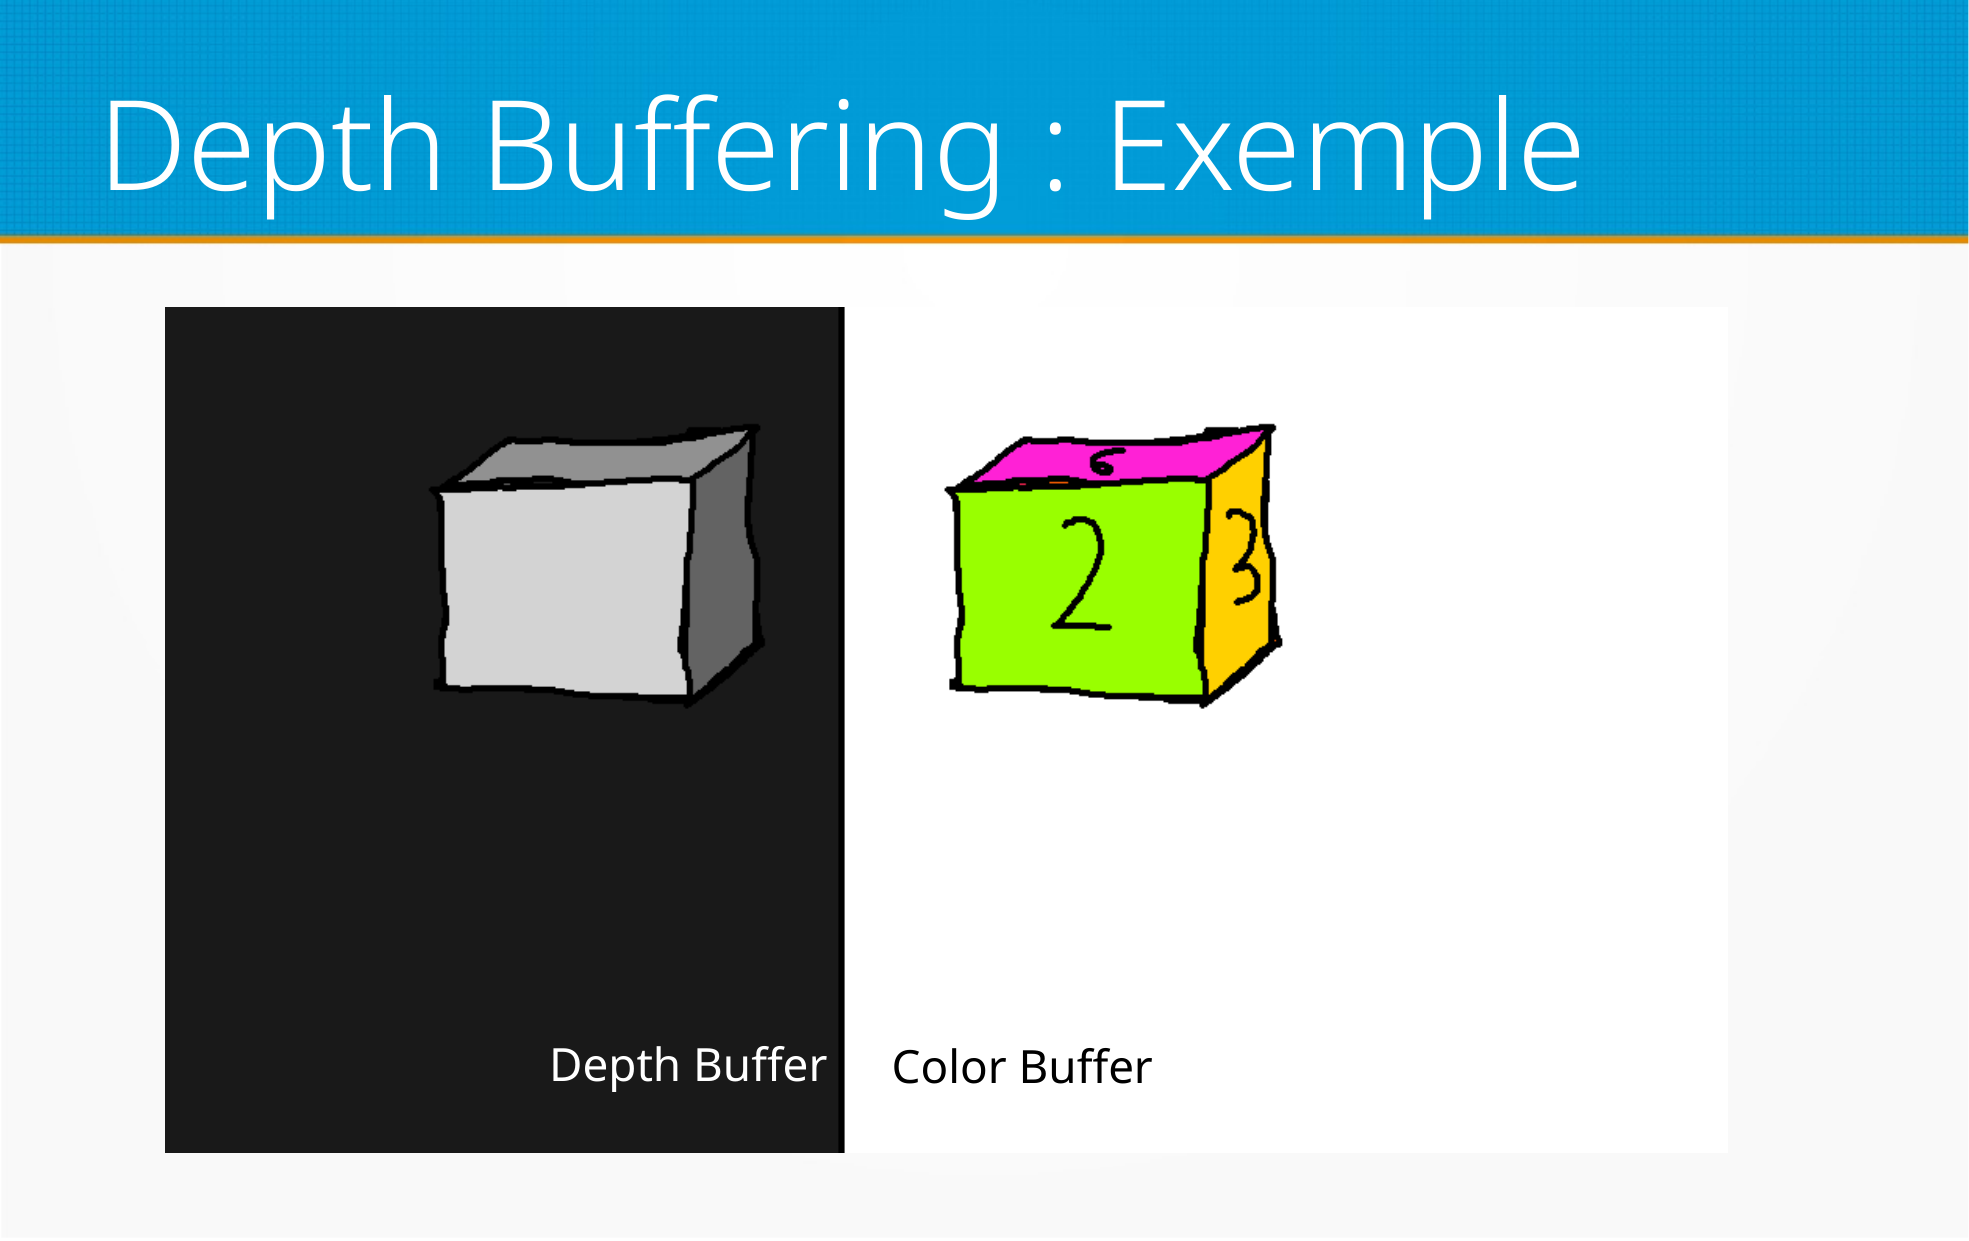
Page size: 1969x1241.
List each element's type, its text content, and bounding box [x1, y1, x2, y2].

text_box Color Buffer [885, 1030, 1128, 1100]
title Depth Buffering : Exemple [98, 19, 1870, 227]
text_box Depth Buffer [543, 1029, 798, 1099]
picture [0, 233, 1969, 1241]
